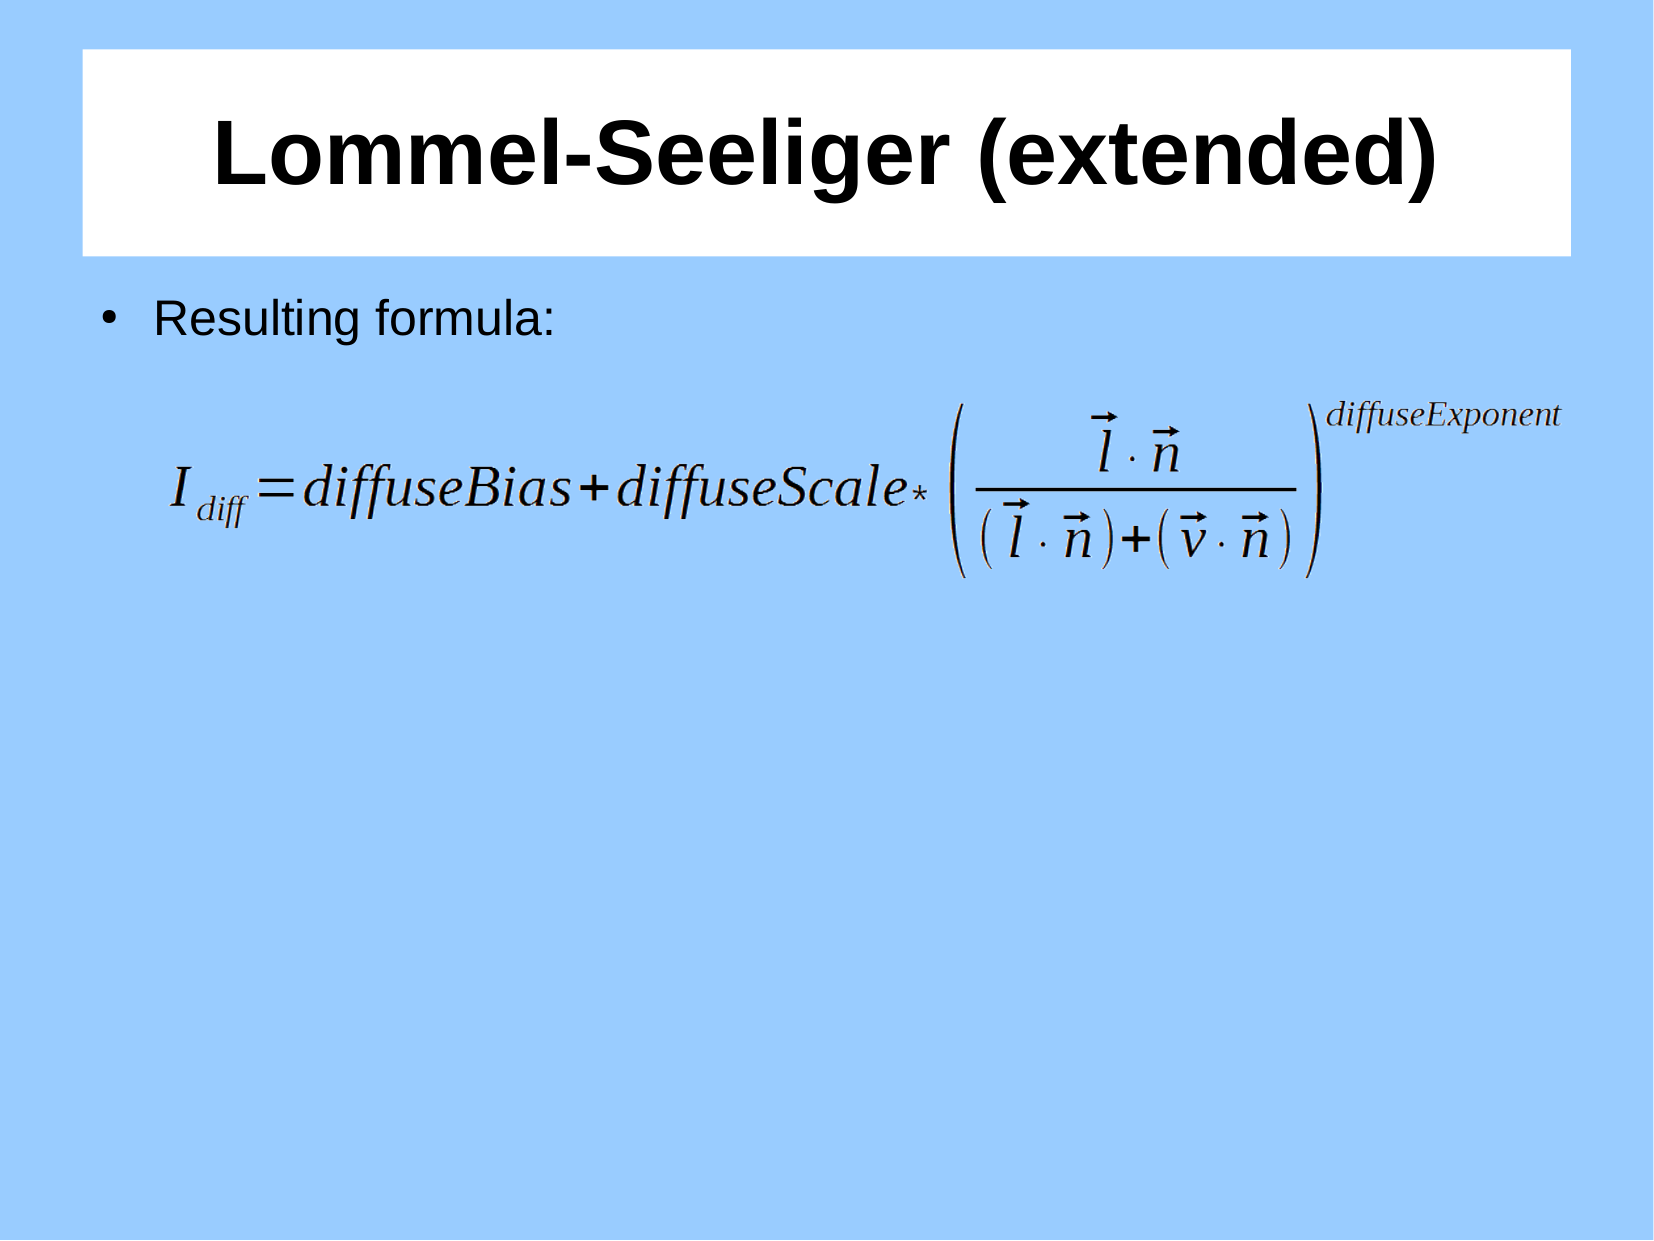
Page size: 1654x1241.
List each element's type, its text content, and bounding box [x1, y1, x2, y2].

list Resulting formula: [82, 290, 1571, 1170]
picture [153, 393, 1571, 593]
title Lommel-Seeliger (extended) [82, 49, 1571, 257]
